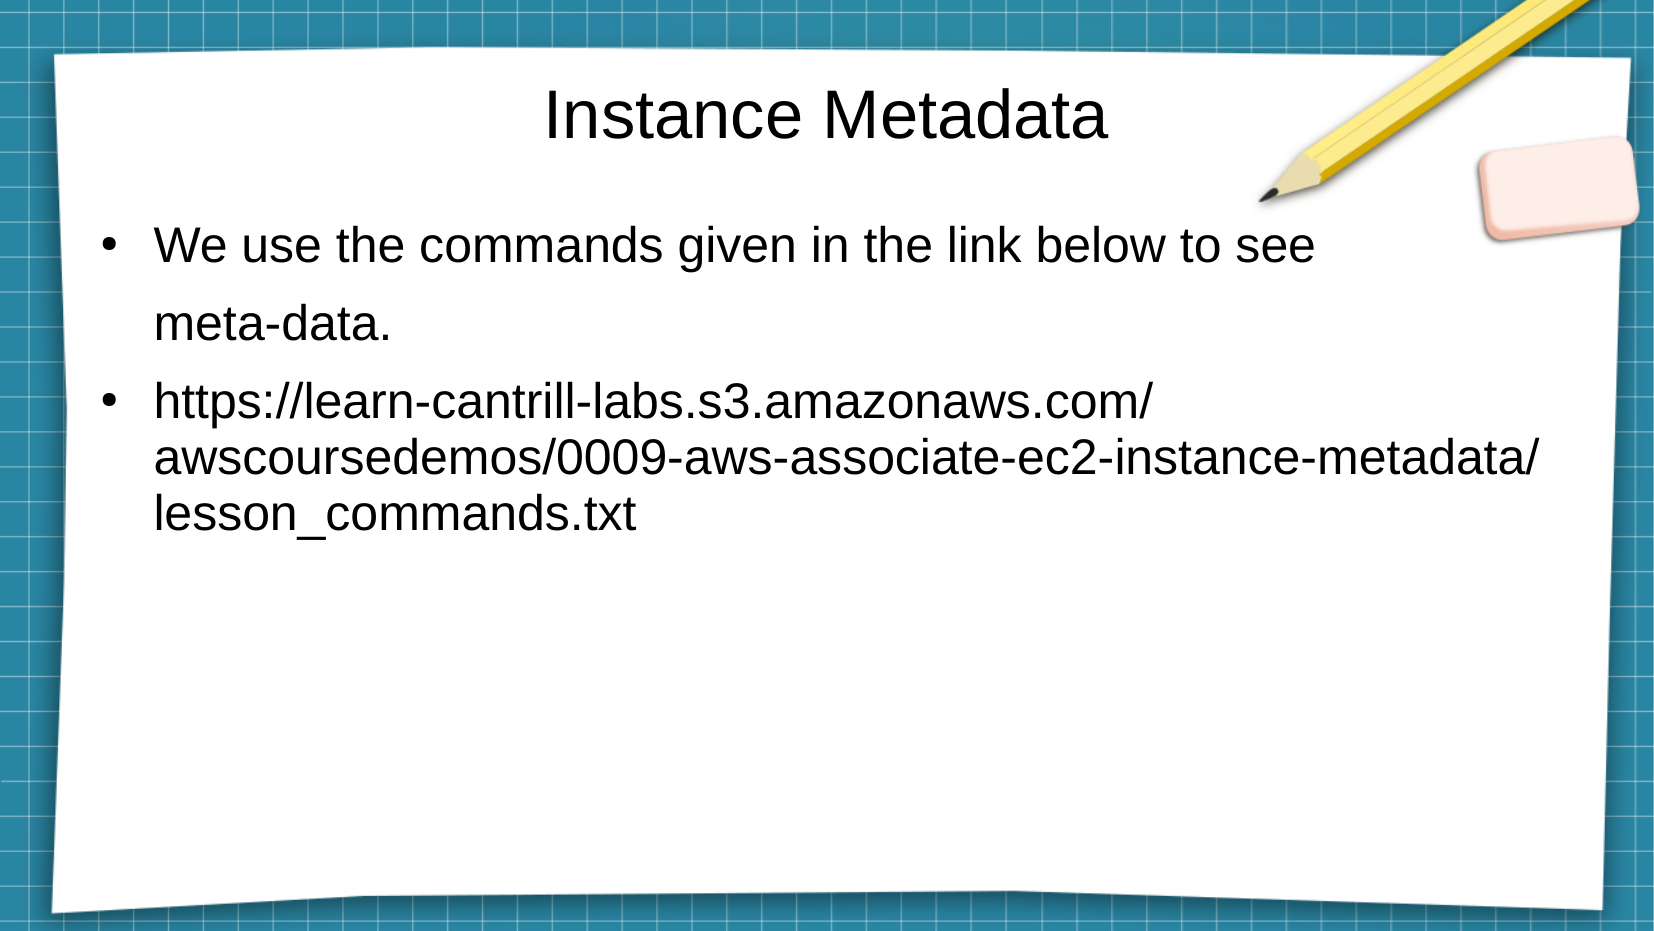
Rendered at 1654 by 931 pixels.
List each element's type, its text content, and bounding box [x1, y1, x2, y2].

list We use the commands given in the link below to see meta-data. https://learn-cantrill-labs.s3.amazonaws.com/awscoursedemos/0009-aws-associate-ec2-instance-metadata/lesson_commands.txt [82, 217, 1571, 758]
picture [0, 0, 1654, 931]
title Instance Metadata [82, 37, 1571, 193]
